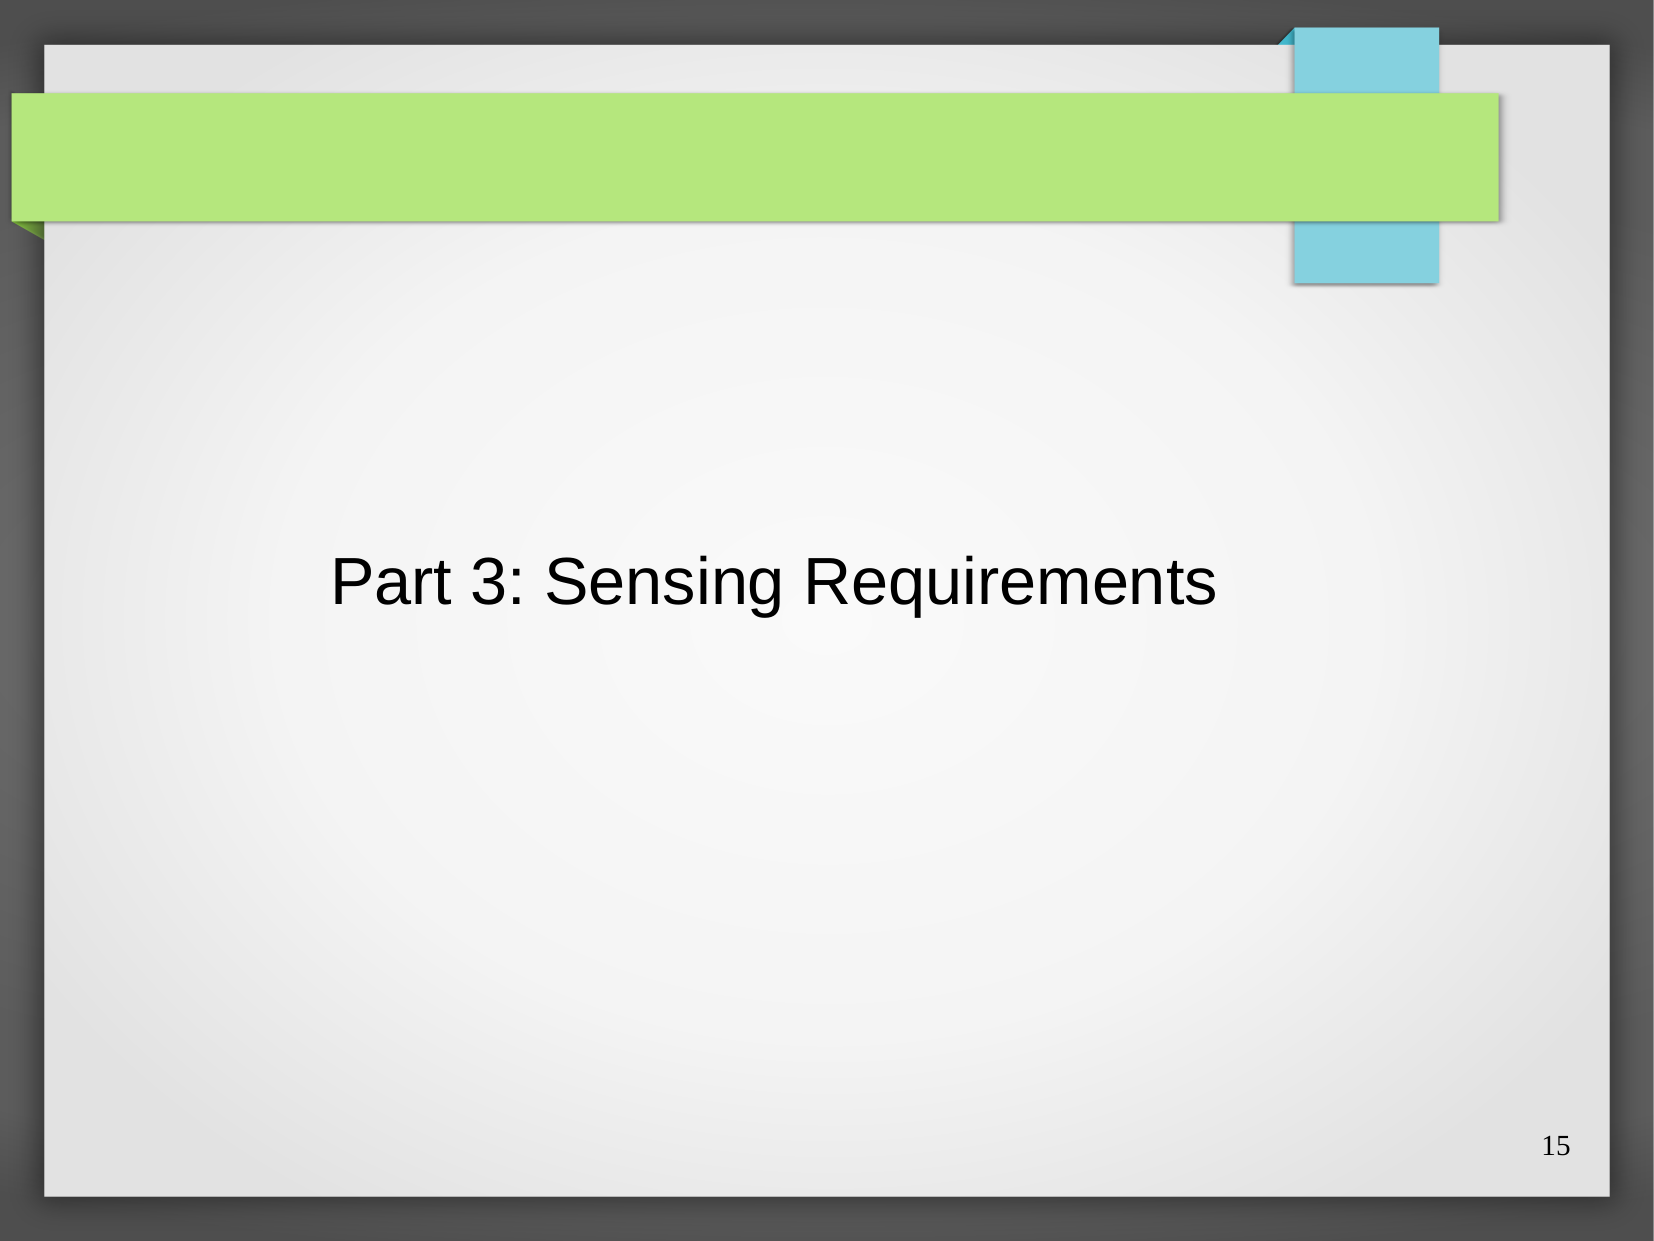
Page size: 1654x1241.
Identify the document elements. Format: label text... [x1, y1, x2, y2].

subtitle Part 3: Sensing Requirements [183, 307, 1366, 856]
picture [0, 0, 1654, 1241]
